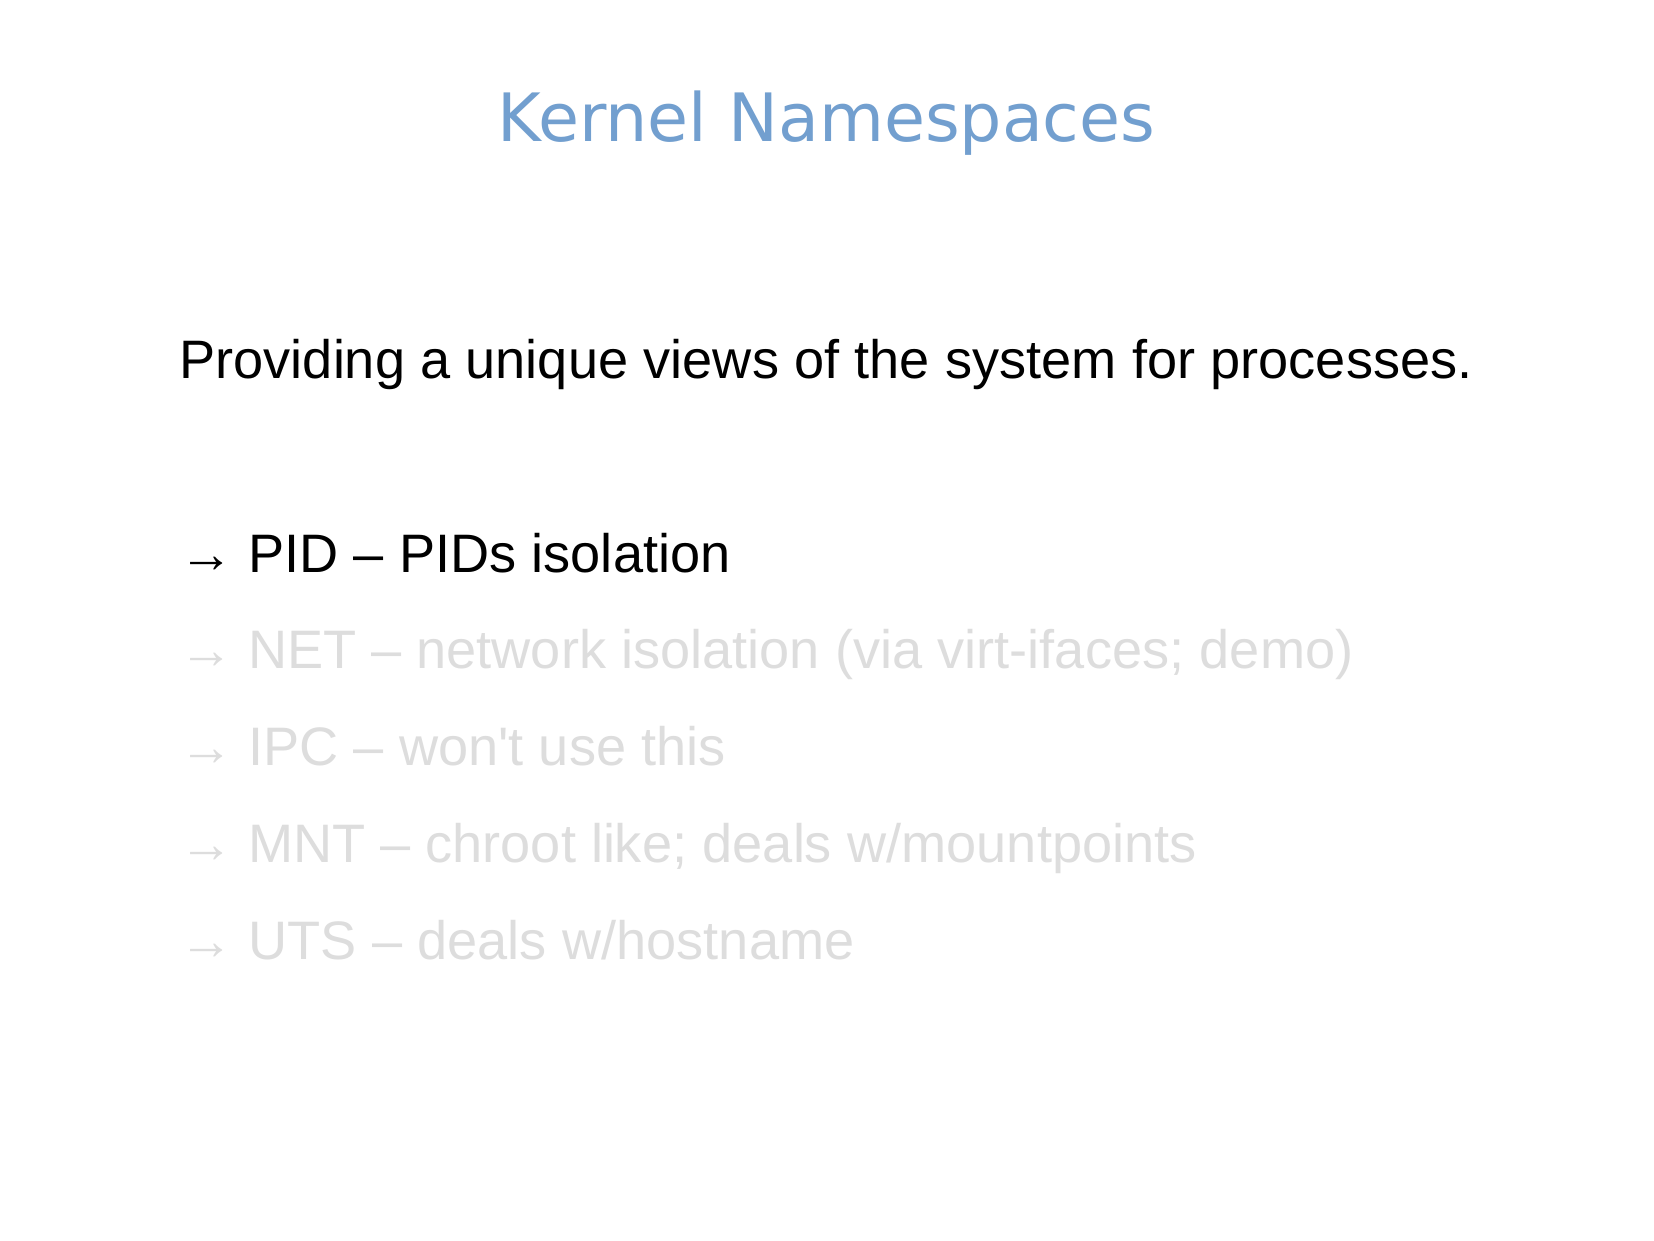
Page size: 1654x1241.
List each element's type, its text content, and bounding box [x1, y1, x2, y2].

text_box Providing a unique views of the system for processes. → PID – PIDs isolation → NET – network isolation (via virt-ifaces; demo) → IPC – won't use this → MNT – chroot like; deals w/mountpoints → UTS – deals w/hostname [164, 292, 1489, 949]
text_box Kernel Namespaces [482, 72, 1171, 166]
